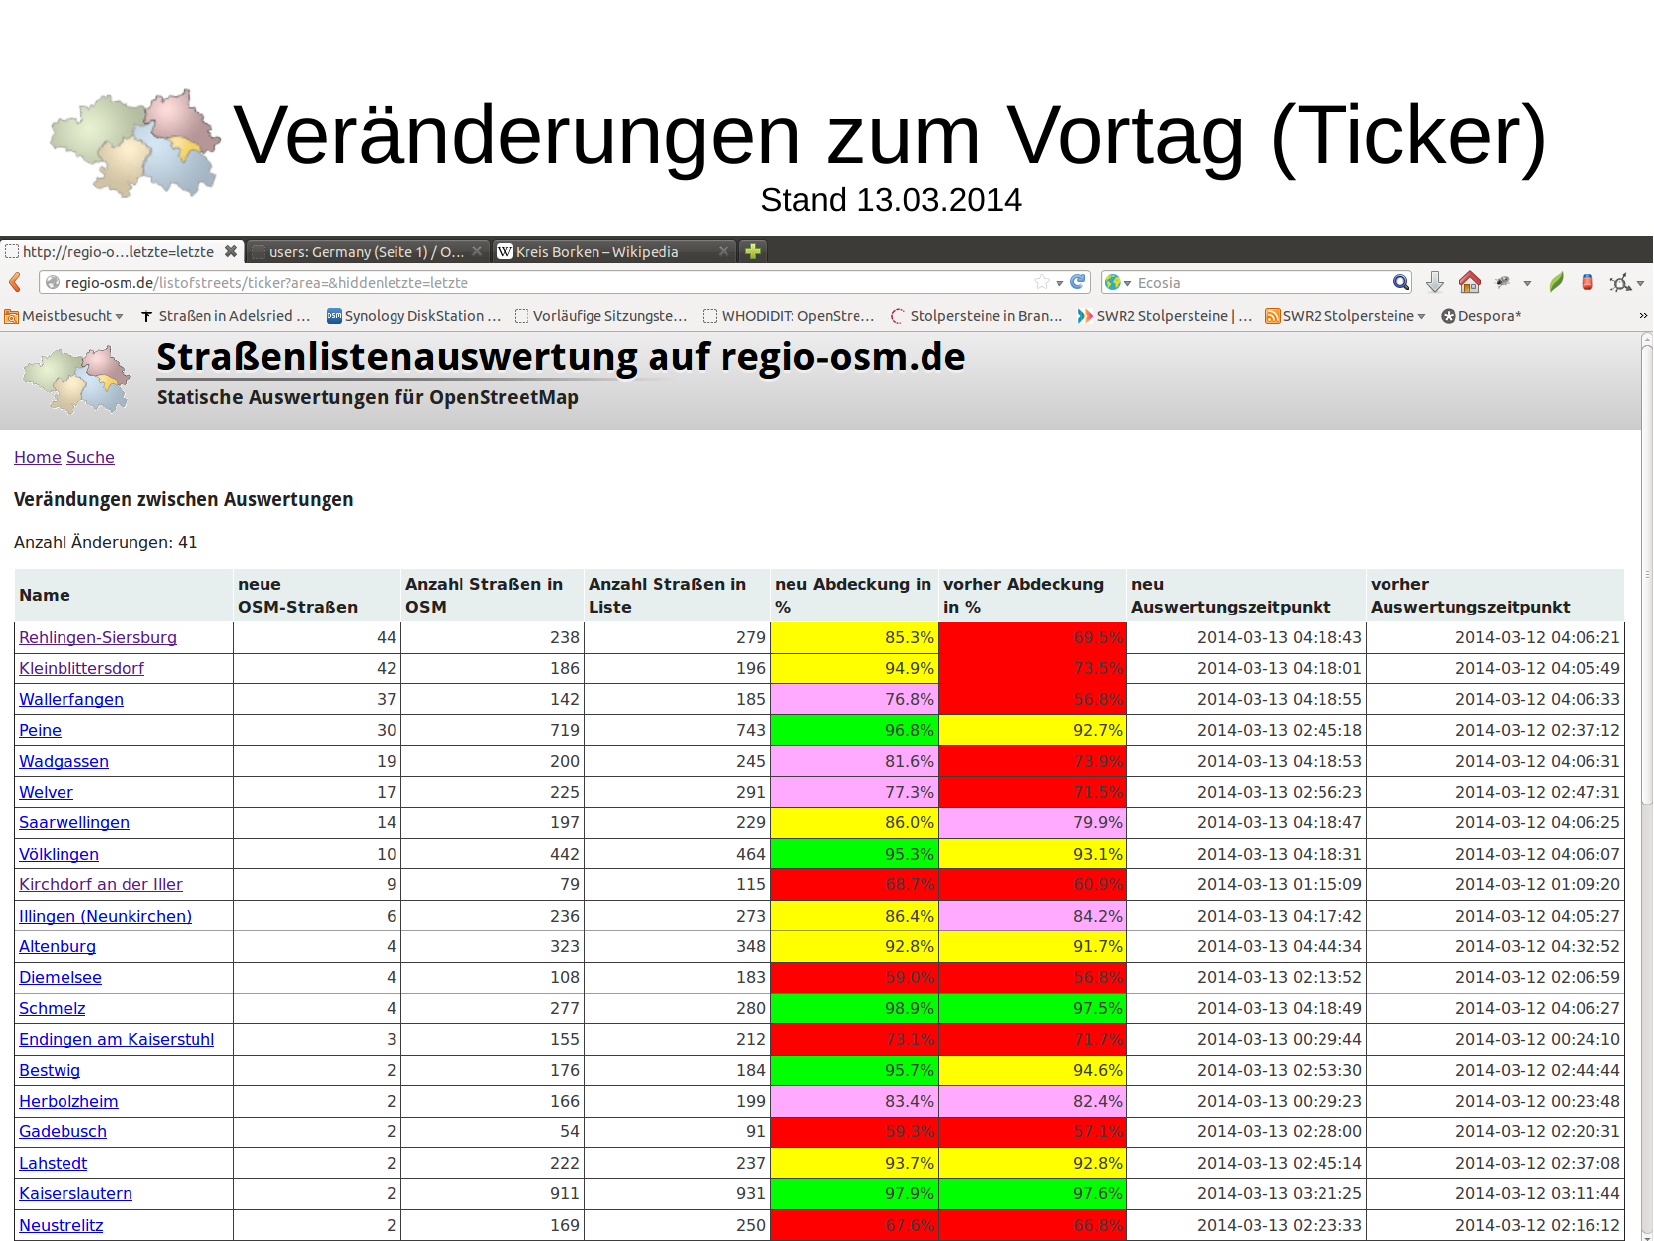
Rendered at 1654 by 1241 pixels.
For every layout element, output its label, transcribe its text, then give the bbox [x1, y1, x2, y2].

picture [0, 236, 1653, 1241]
title Veränderungen zum Vortag (Ticker) Stand 13.03.2014 [212, 49, 1571, 236]
picture [11, 68, 250, 225]
